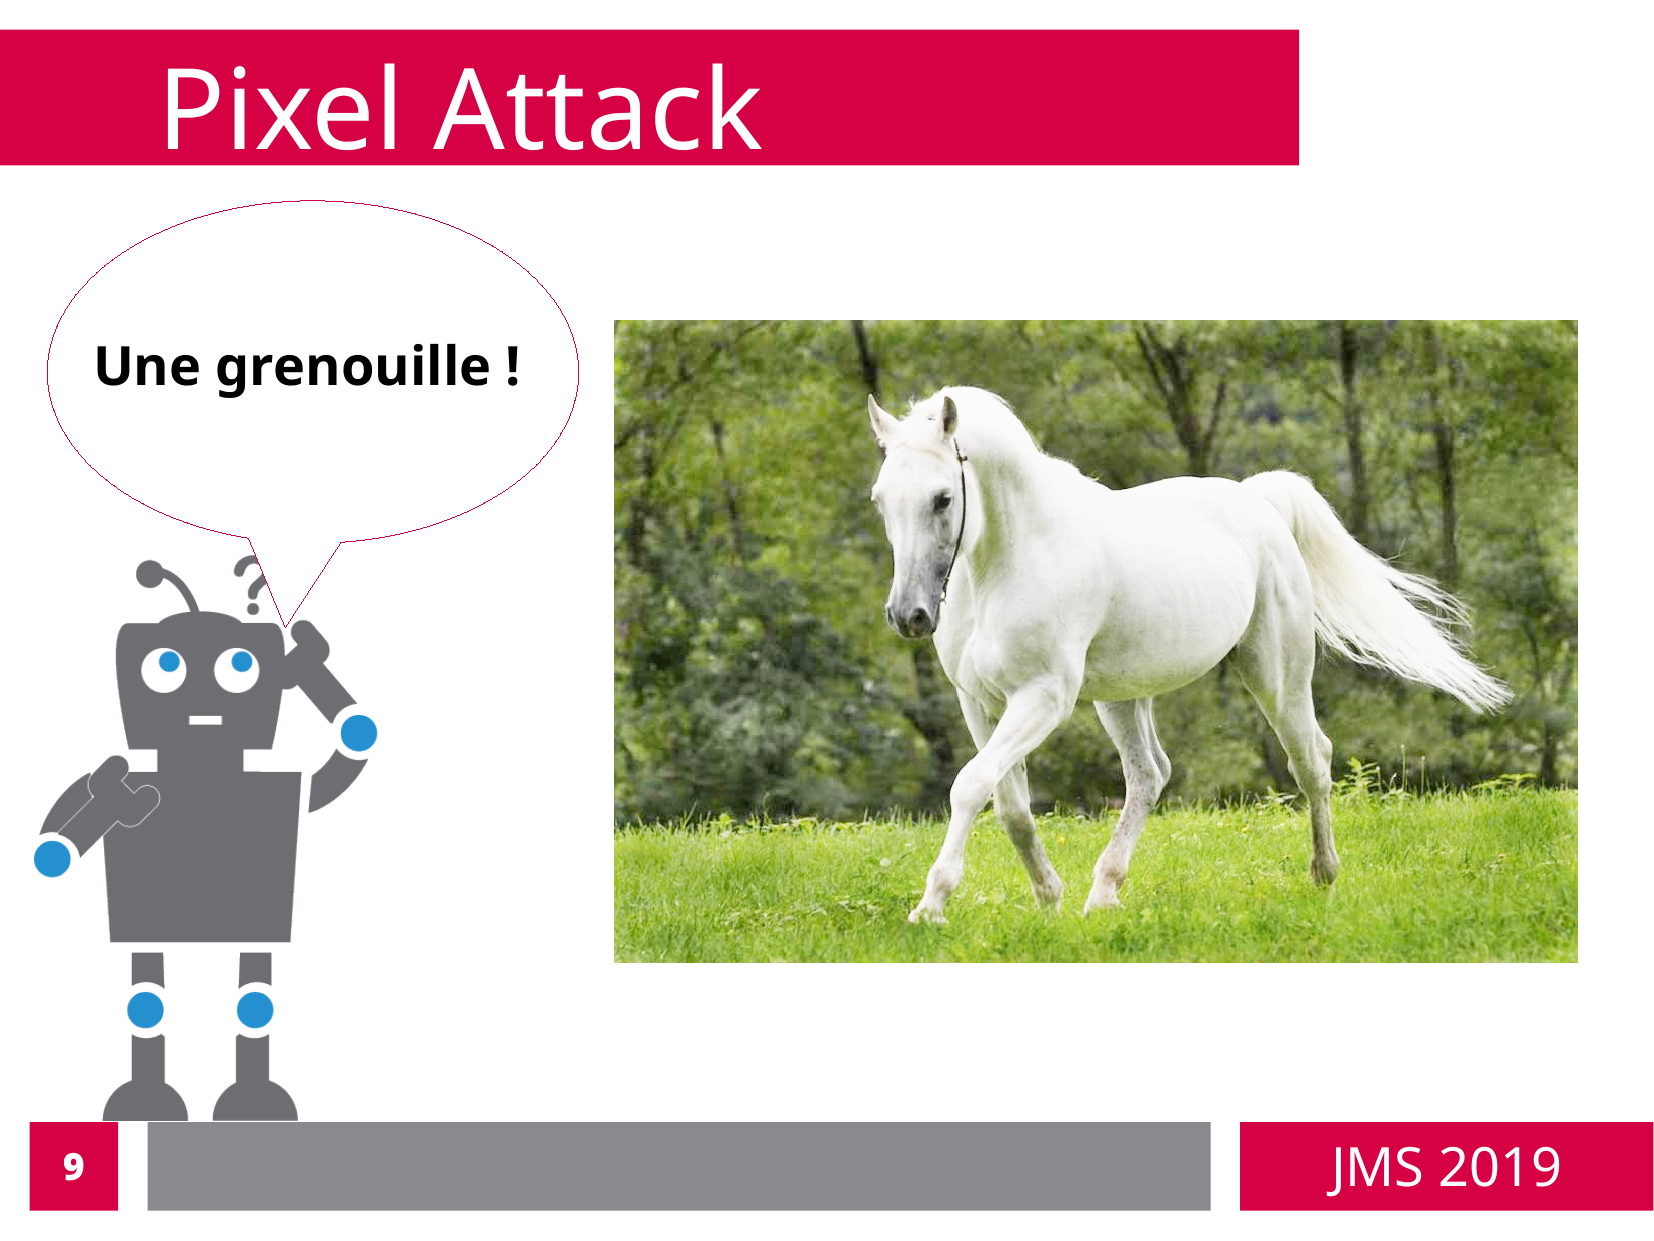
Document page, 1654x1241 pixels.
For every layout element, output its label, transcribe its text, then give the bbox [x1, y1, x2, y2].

text_box [47, 200, 579, 628]
title Pixel Attack [0, 29, 1229, 178]
picture [614, 320, 1578, 963]
picture [34, 555, 378, 1121]
text_box Une grenouille ! [77, 293, 538, 435]
